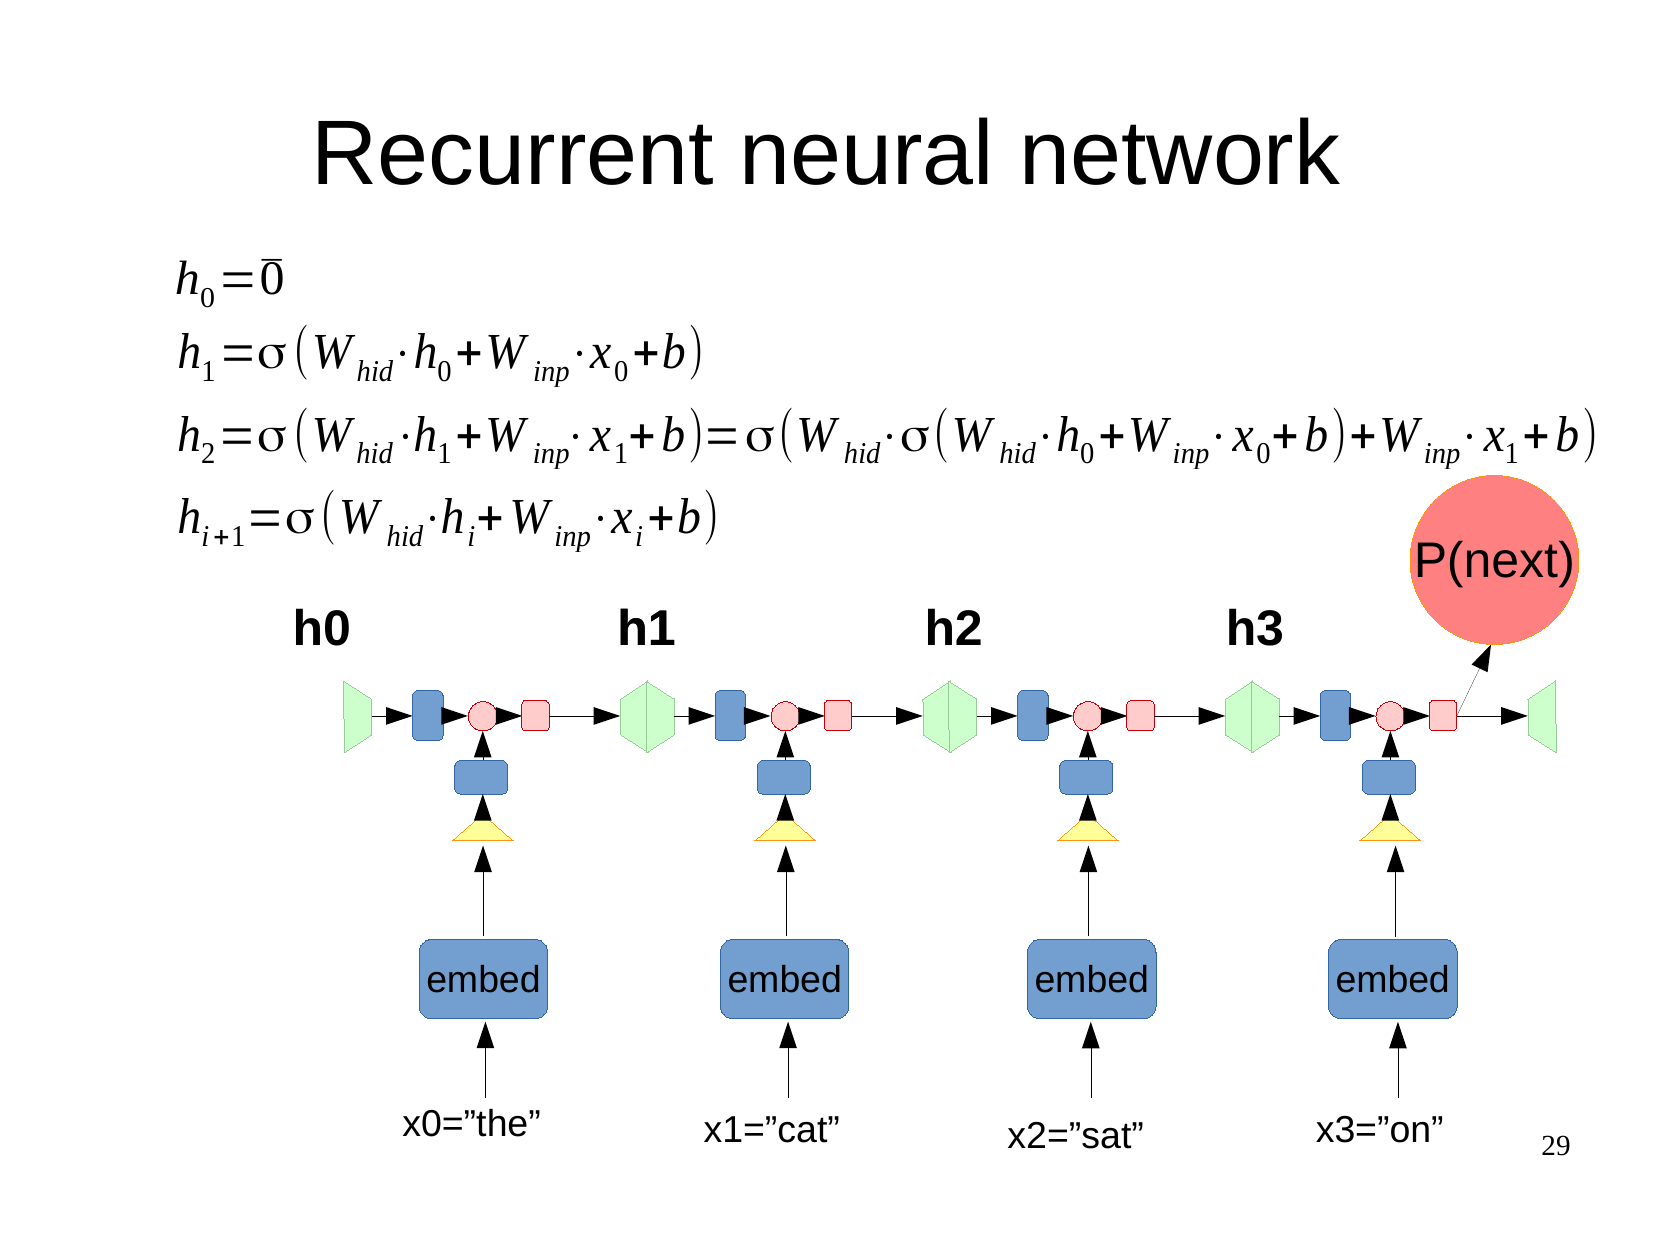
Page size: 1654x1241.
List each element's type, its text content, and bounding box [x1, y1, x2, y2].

text_box [1126, 700, 1155, 731]
text_box [452, 821, 514, 841]
text_box [754, 821, 816, 841]
text_box h1 [602, 592, 730, 684]
text_box [1320, 690, 1351, 741]
text_box x3=”on” [1301, 1101, 1515, 1159]
text_box [1057, 821, 1119, 841]
text_box [454, 760, 508, 795]
text_box [1527, 680, 1557, 753]
text_box embed [419, 939, 548, 1019]
text_box [1429, 700, 1457, 731]
text_box x0=”the” [387, 1095, 597, 1152]
text_box [620, 684, 675, 753]
text_box x2=”sat” [992, 1107, 1219, 1165]
text_box [521, 700, 550, 731]
text_box h0 [277, 592, 405, 684]
text_box P(next) [1410, 475, 1579, 645]
text_box x1=”cat” [688, 1101, 899, 1159]
chart [165, 403, 1609, 469]
text_box [715, 690, 746, 741]
text_box [412, 690, 444, 741]
chart [162, 252, 299, 315]
text_box embed [720, 939, 849, 1019]
text_box [922, 684, 977, 753]
text_box [343, 684, 372, 753]
title Recurrent neural network [82, 49, 1571, 257]
text_box [1225, 684, 1280, 753]
text_box [1362, 760, 1416, 795]
text_box [757, 760, 811, 795]
text_box [1359, 821, 1421, 841]
text_box [1375, 701, 1403, 731]
text_box [824, 700, 852, 731]
text_box h2 [909, 592, 1037, 684]
text_box [1073, 701, 1100, 731]
text_box [1017, 690, 1049, 741]
text_box [1059, 760, 1113, 795]
chart [162, 486, 733, 559]
text_box embed [1328, 939, 1458, 1019]
chart [165, 321, 718, 387]
text_box h3 [1211, 592, 1338, 684]
text_box [468, 701, 495, 731]
text_box [771, 701, 798, 731]
text_box embed [1027, 939, 1157, 1019]
